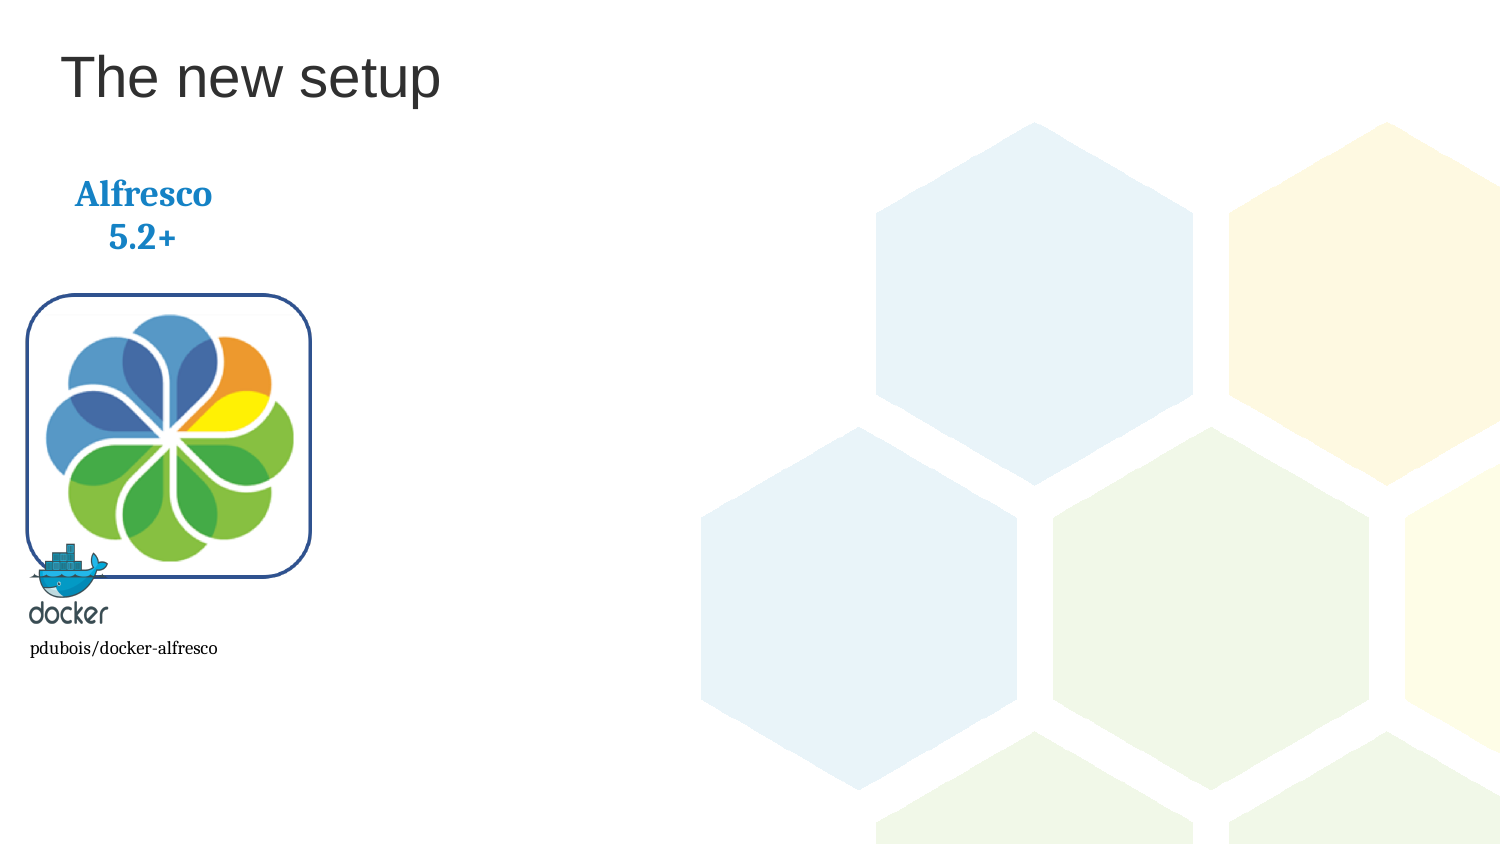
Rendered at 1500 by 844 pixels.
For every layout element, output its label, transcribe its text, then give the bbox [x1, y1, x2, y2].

picture [0, 0, 1500, 844]
text_box Alfresco 5.2+ [60, 165, 271, 267]
title The new setup [45, 24, 1443, 118]
text_box pdubois/docker-alfresco [15, 630, 301, 667]
